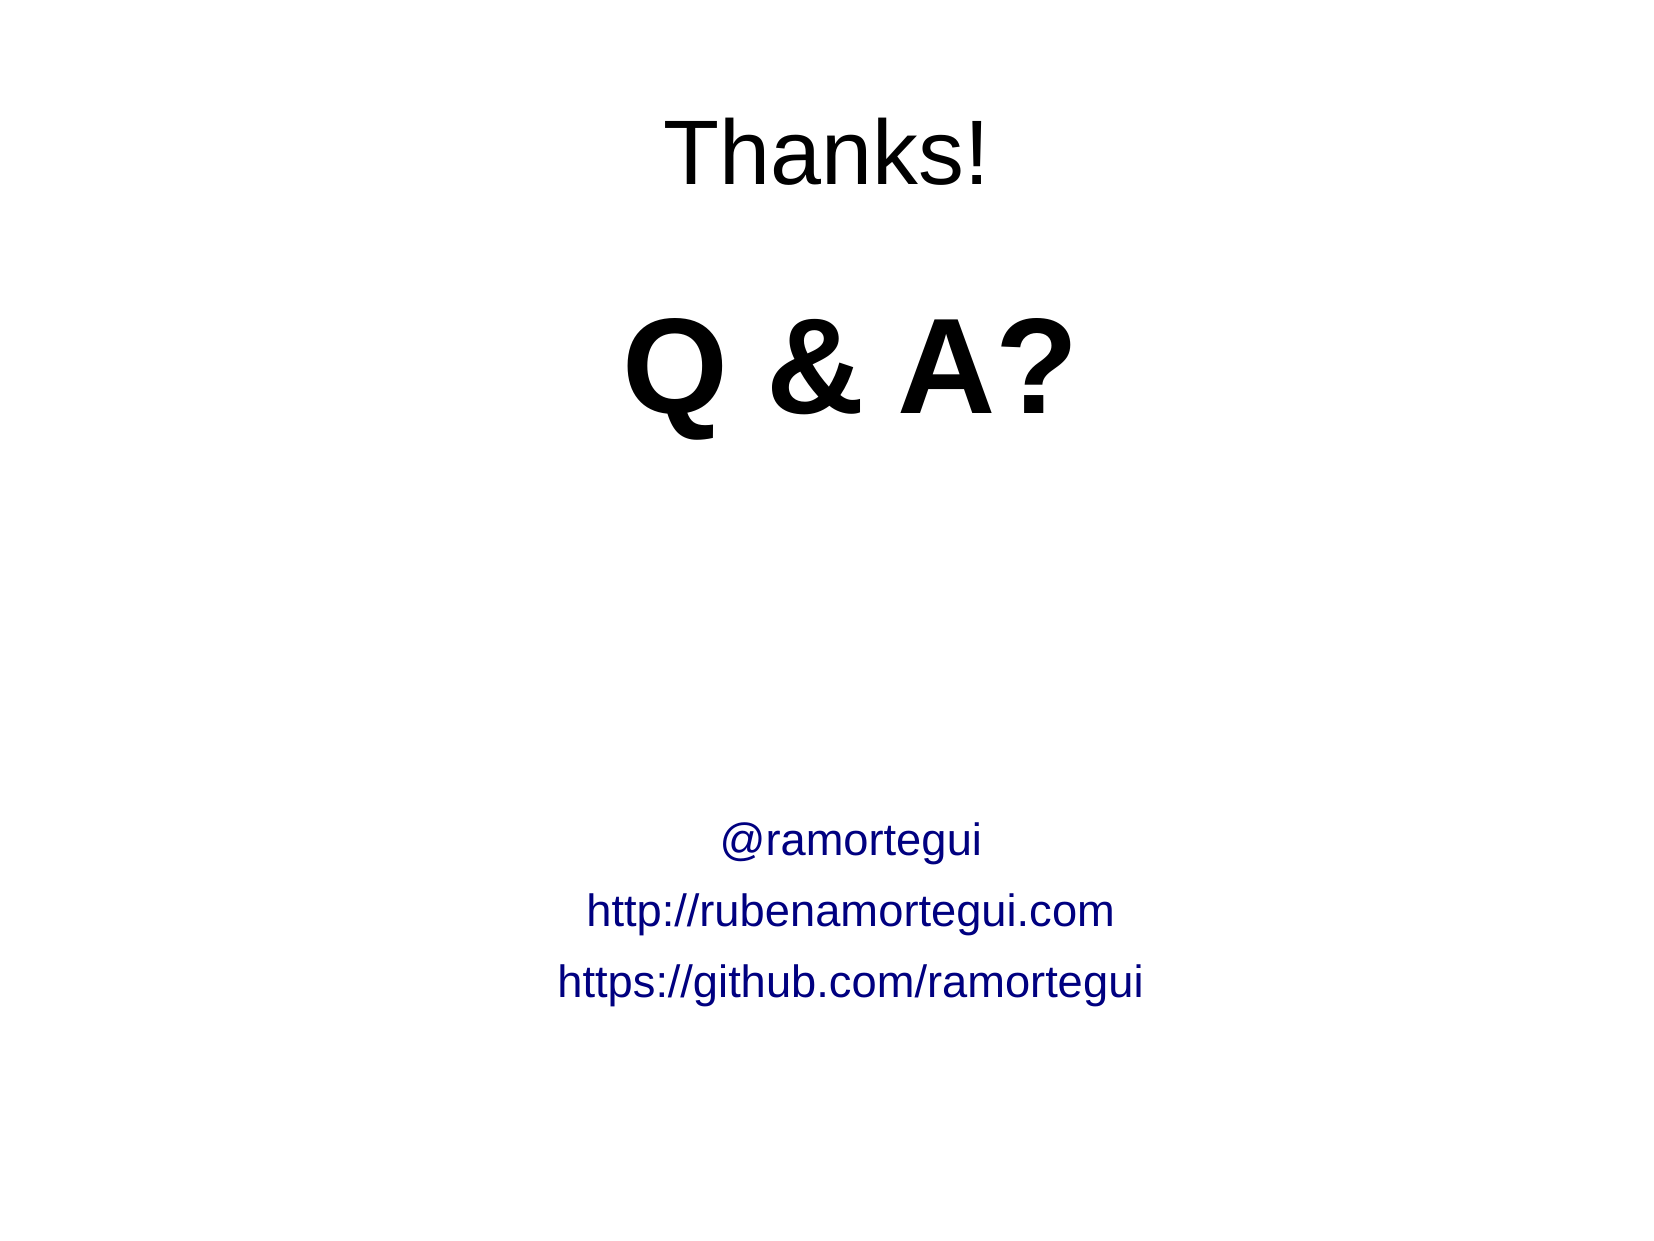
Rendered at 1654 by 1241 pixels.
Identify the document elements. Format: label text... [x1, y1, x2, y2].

list Q & A? @ramortegui http://rubenamortegui.com https://github.com/ramortegui [82, 290, 1571, 1010]
title Thanks! [82, 49, 1571, 257]
